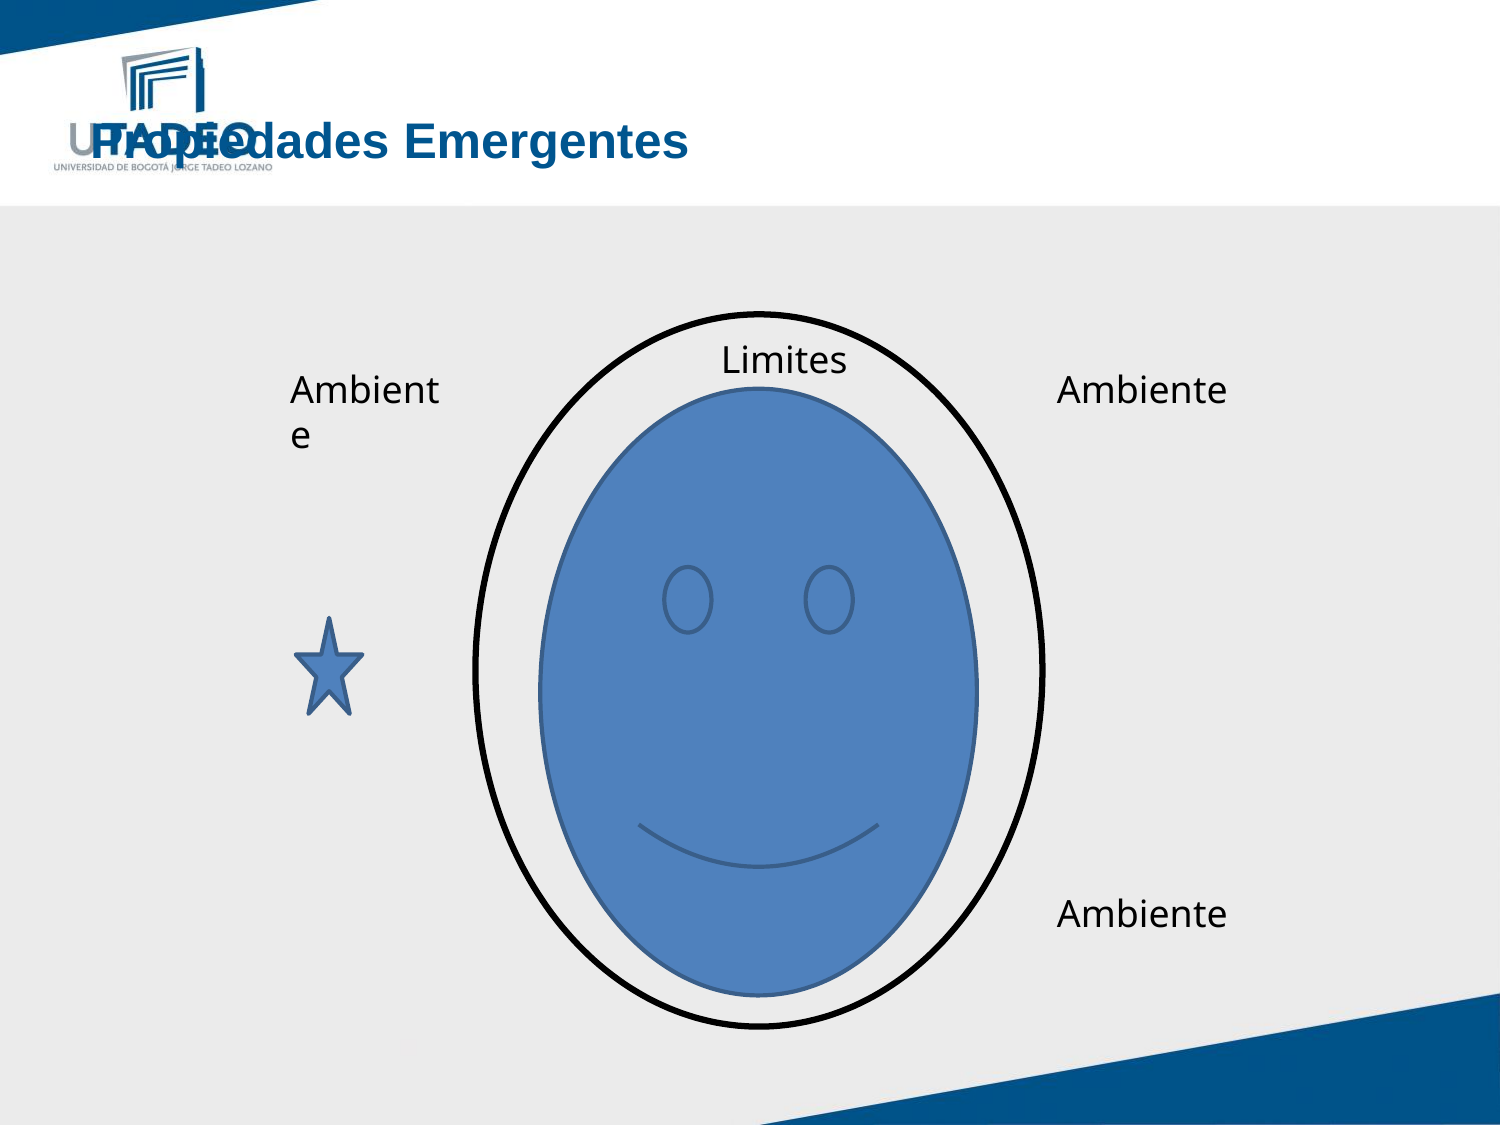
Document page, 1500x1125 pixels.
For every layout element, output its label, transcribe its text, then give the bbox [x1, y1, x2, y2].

text_box Limites [705, 328, 884, 389]
text_box Ambiente [1041, 882, 1266, 944]
text_box [295, 617, 363, 714]
title Propiedades Emergentes [75, 45, 1426, 233]
text_box Ambiente [275, 358, 475, 420]
text_box Ambiente [1041, 358, 1253, 420]
text_box [540, 388, 977, 996]
